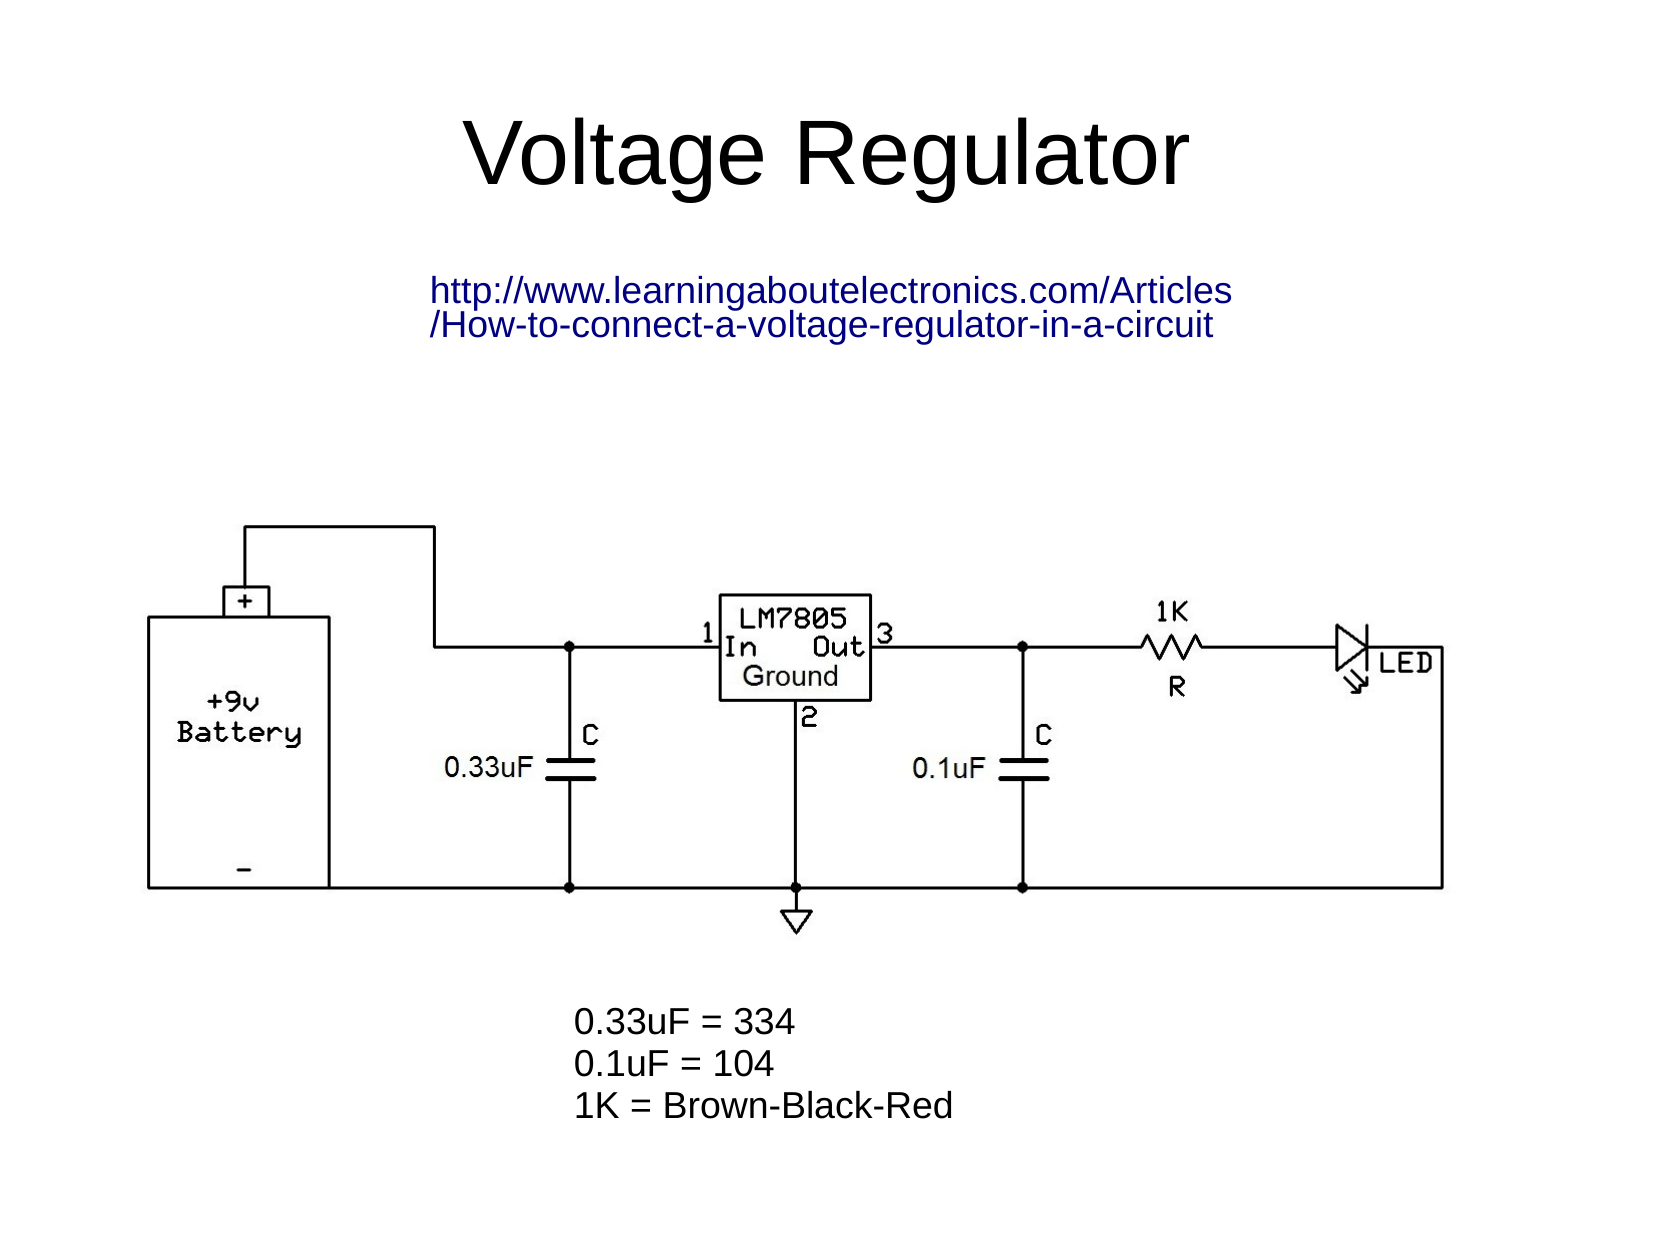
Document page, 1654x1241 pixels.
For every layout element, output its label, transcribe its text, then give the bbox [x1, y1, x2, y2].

title Voltage Regulator [82, 49, 1571, 257]
picture [94, 460, 1583, 1035]
text_box 0.33uF = 334 0.1uF = 104 1K = Brown-Black-Red [559, 993, 969, 1134]
text_box http://www.learningaboutelectronics.com/Articles/How-to-connect-a-voltage-regulator-in-a-circuit [415, 262, 1252, 355]
